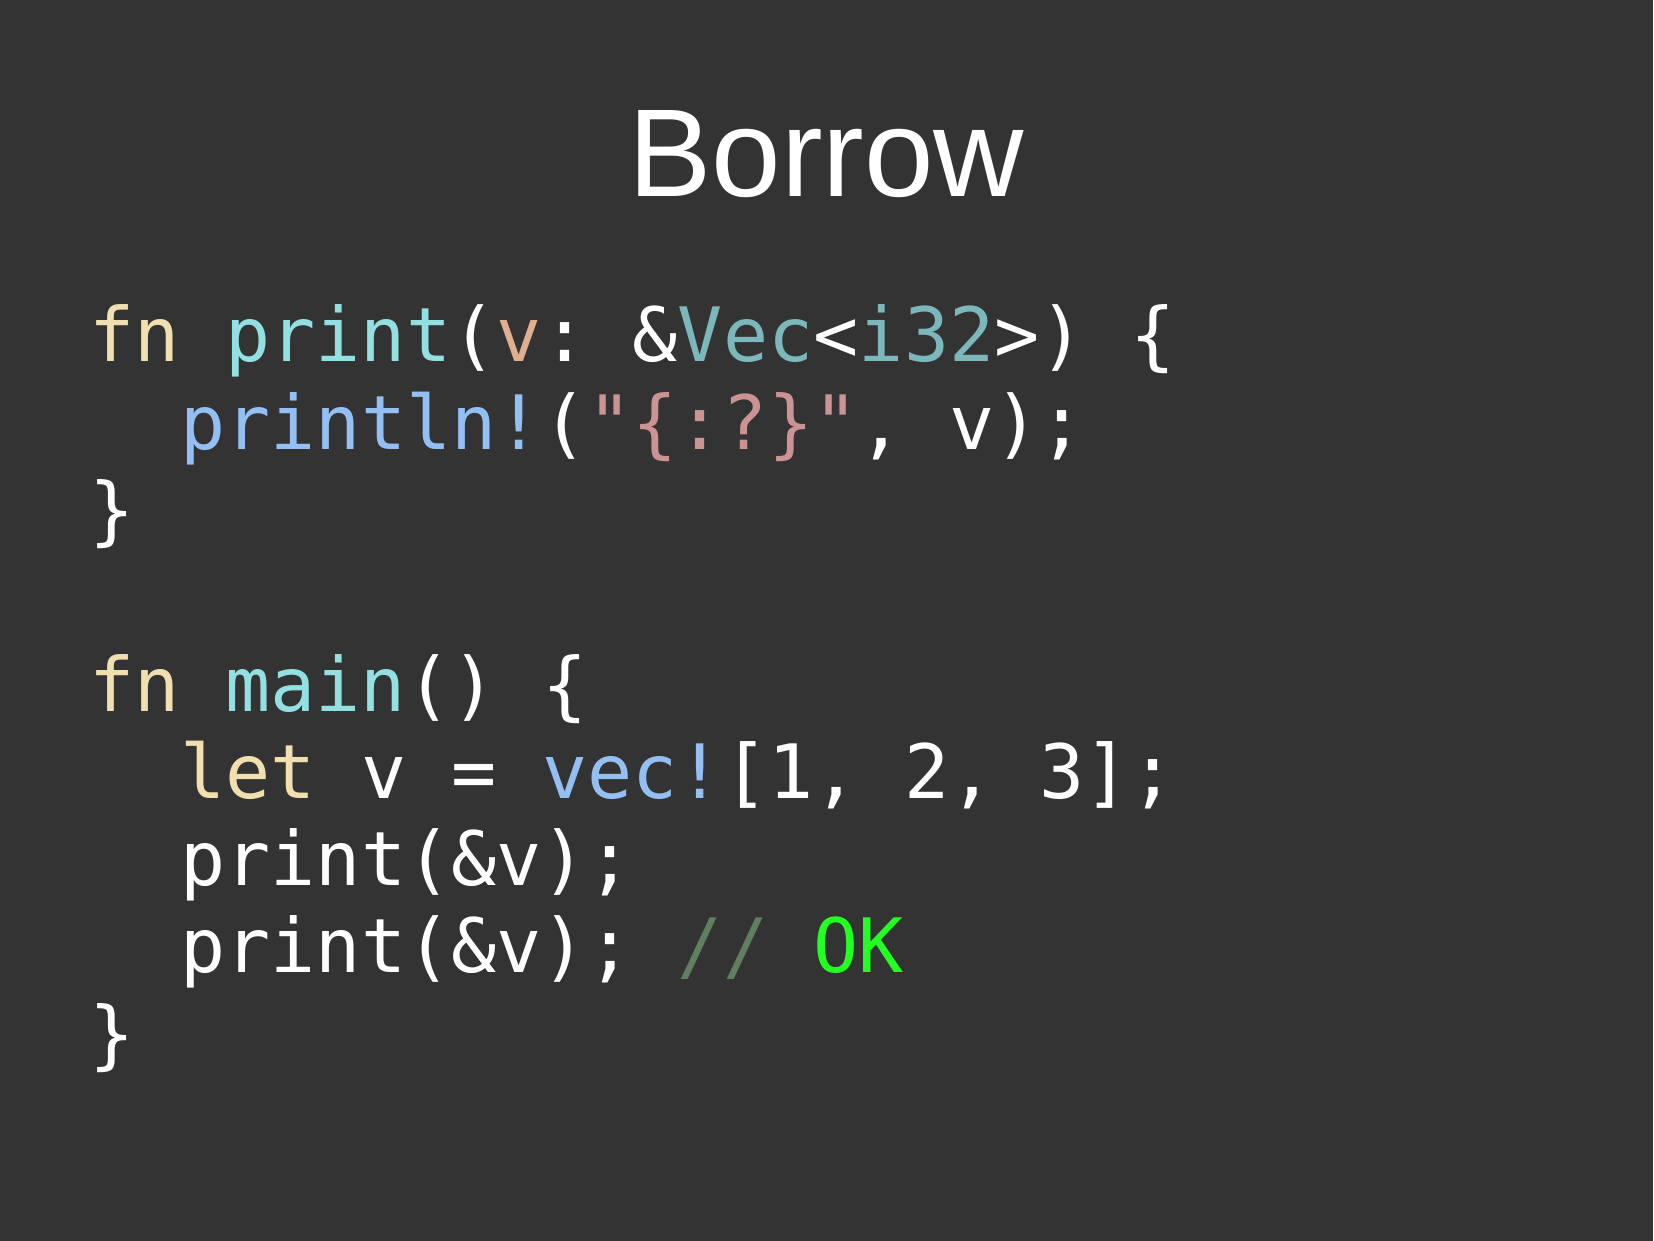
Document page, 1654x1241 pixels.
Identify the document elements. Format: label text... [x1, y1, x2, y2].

title Borrow [82, 49, 1571, 257]
text_box fn print(v: &Vec<i32>) { println!("{:?}", v); } fn main() { let v = vec![1, 2, 3]; print(&v); print(&v); // OK } [75, 285, 1576, 1141]
